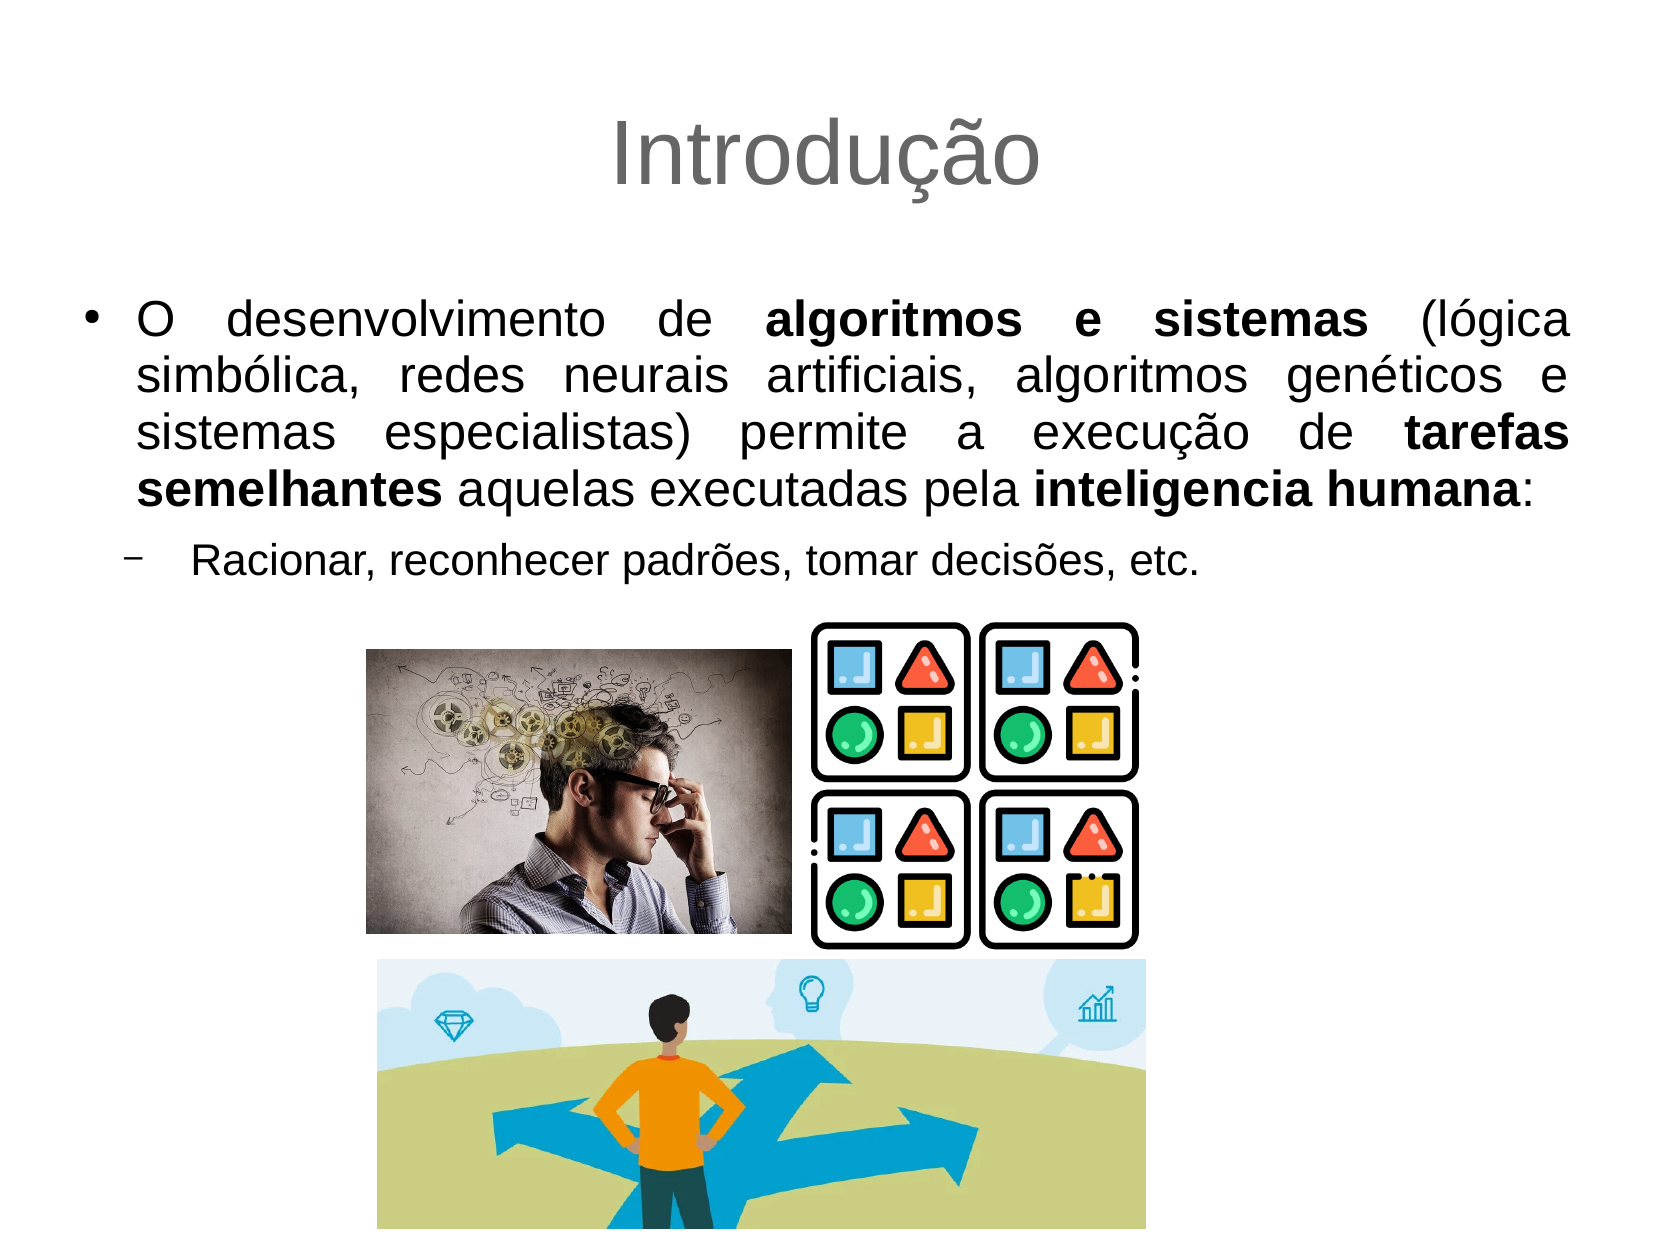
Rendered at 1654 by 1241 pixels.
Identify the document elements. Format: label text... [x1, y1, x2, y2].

title Introdução [82, 49, 1571, 257]
picture [377, 959, 1146, 1229]
list O desenvolvimento de algoritmos e sistemas (lógica simbólica, redes neurais artificiais, algoritmos genéticos e sistemas especialistas) permite a execução de tarefas semelhantes aquelas executadas pela inteligencia humana: Racionar, reconhecer padrões, tomar decisões, etc. [82, 290, 1571, 591]
picture [803, 614, 1146, 957]
picture [366, 649, 792, 934]
